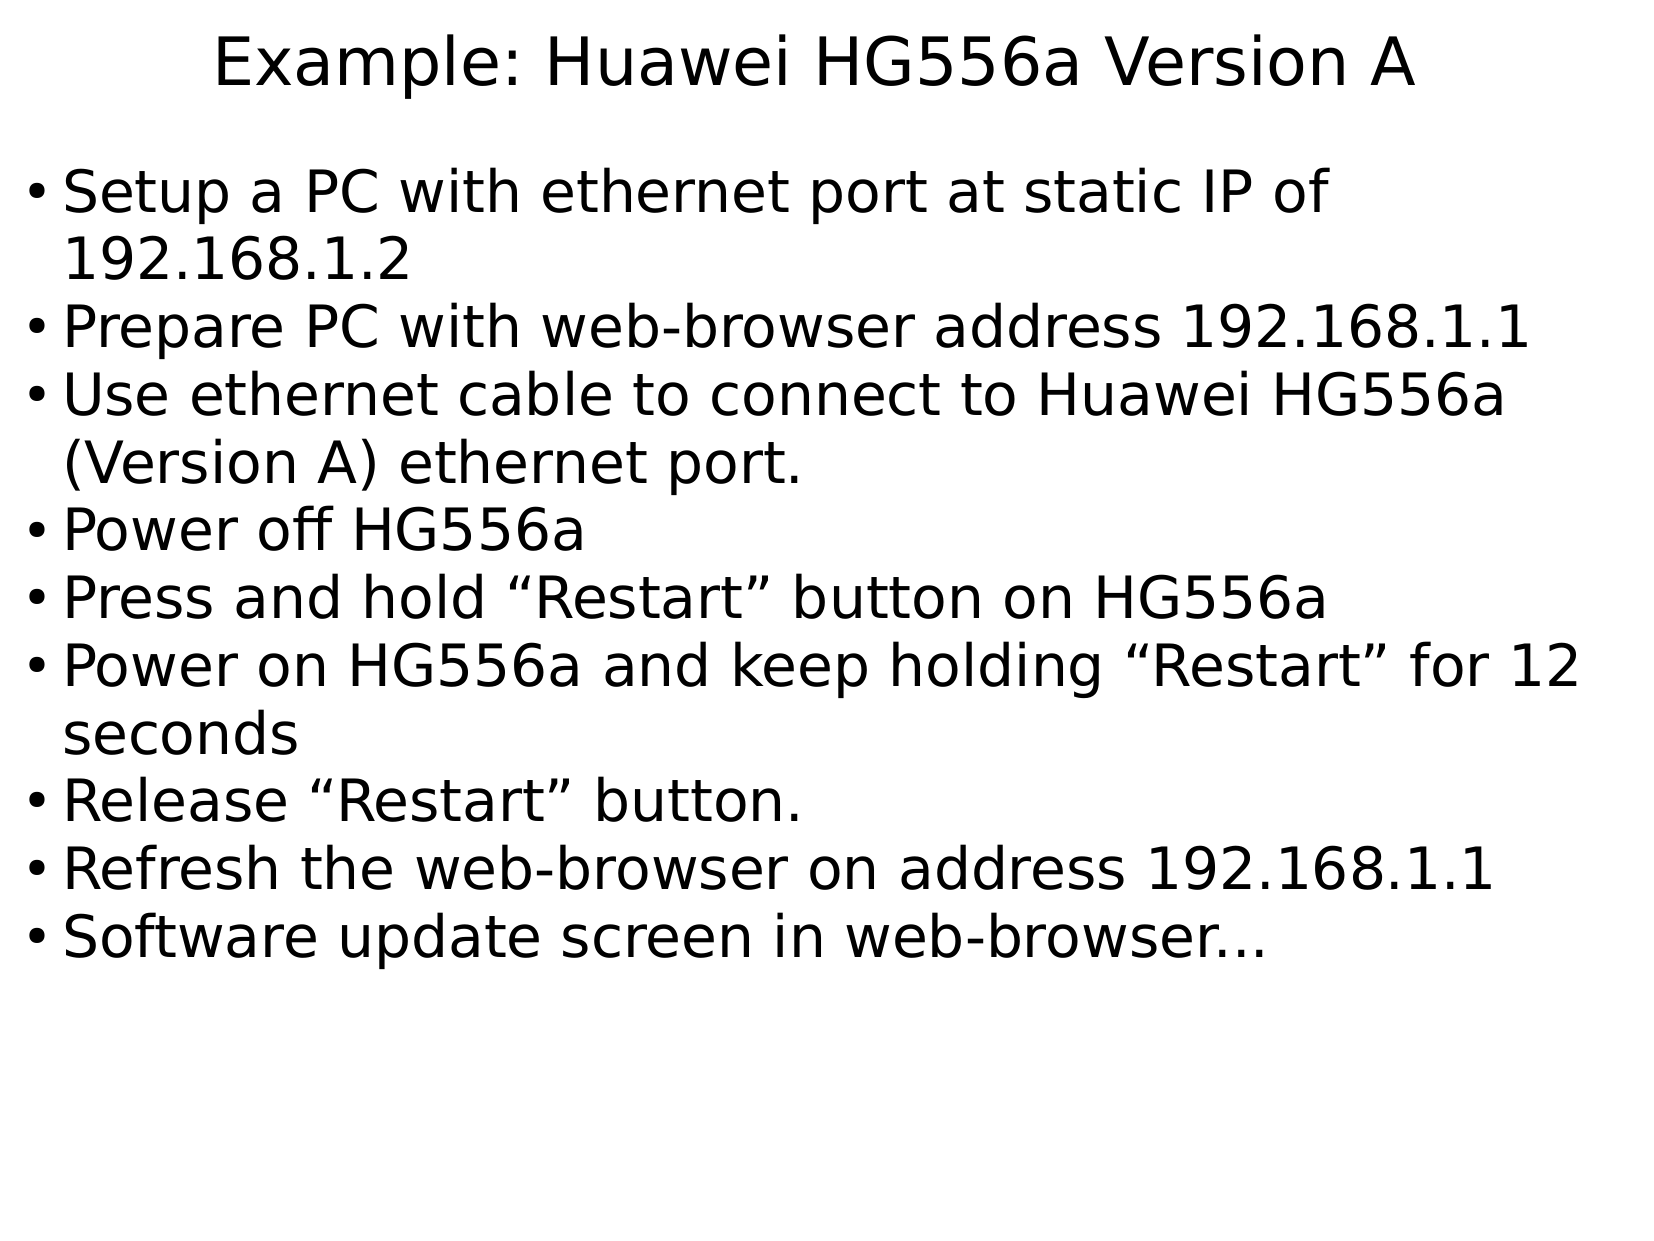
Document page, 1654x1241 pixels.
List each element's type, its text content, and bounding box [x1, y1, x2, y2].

title Example: Huawei HG556a Version A [70, 23, 1560, 102]
text_box Setup a PC with ethernet port at static IP of 192.168.1.2 Prepare PC with web-browser address 192.168.1.1 Use ethernet cable to connect to Huawei HG556a (Version A) ethernet port. Power off HG556a Press and hold “Restart” button on HG556a Power on HG556a and keep holding “Restart” for 12 seconds Release “Restart” button. Refresh the web-browser on address 192.168.1.1 Software update screen in web-browser... [11, 150, 1642, 1047]
